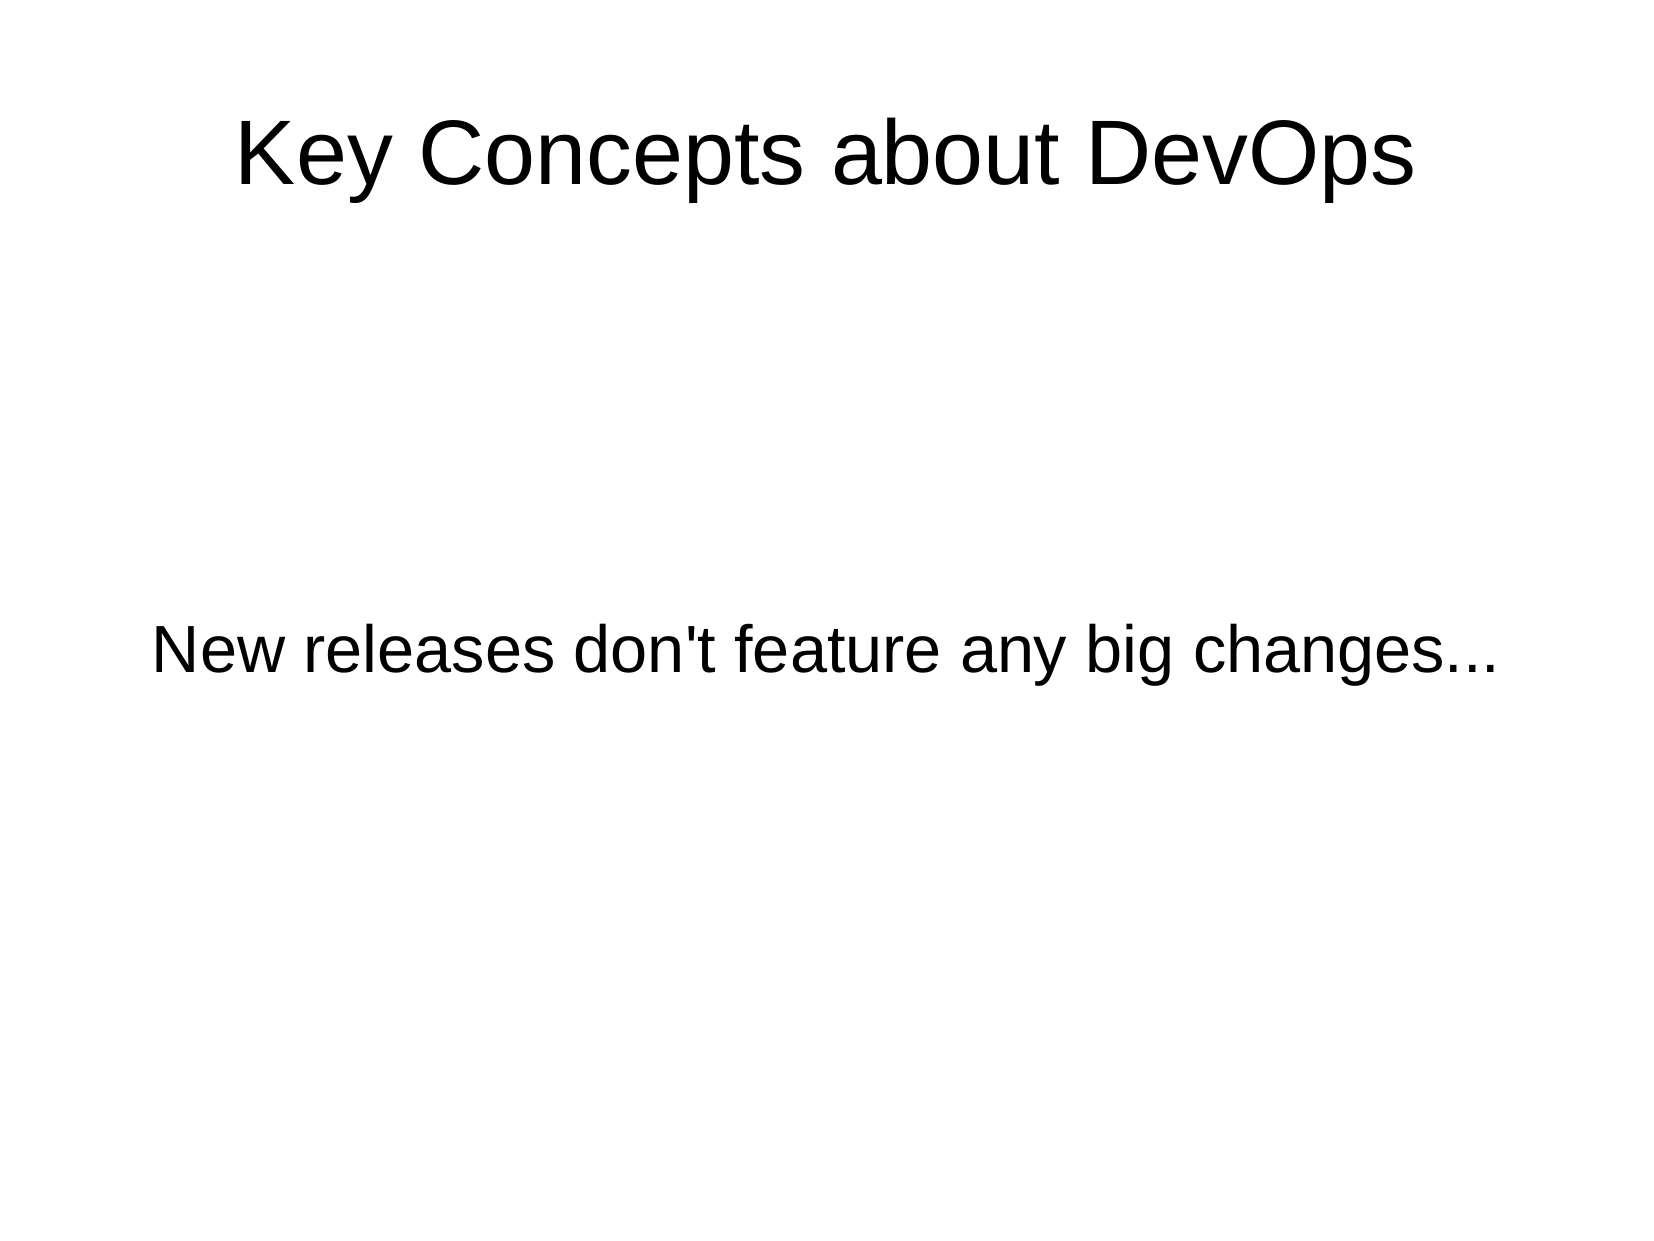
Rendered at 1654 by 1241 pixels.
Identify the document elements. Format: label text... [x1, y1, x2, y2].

subtitle New releases don't feature any big changes... [82, 290, 1571, 1010]
title Key Concepts about DevOps [82, 49, 1571, 257]
